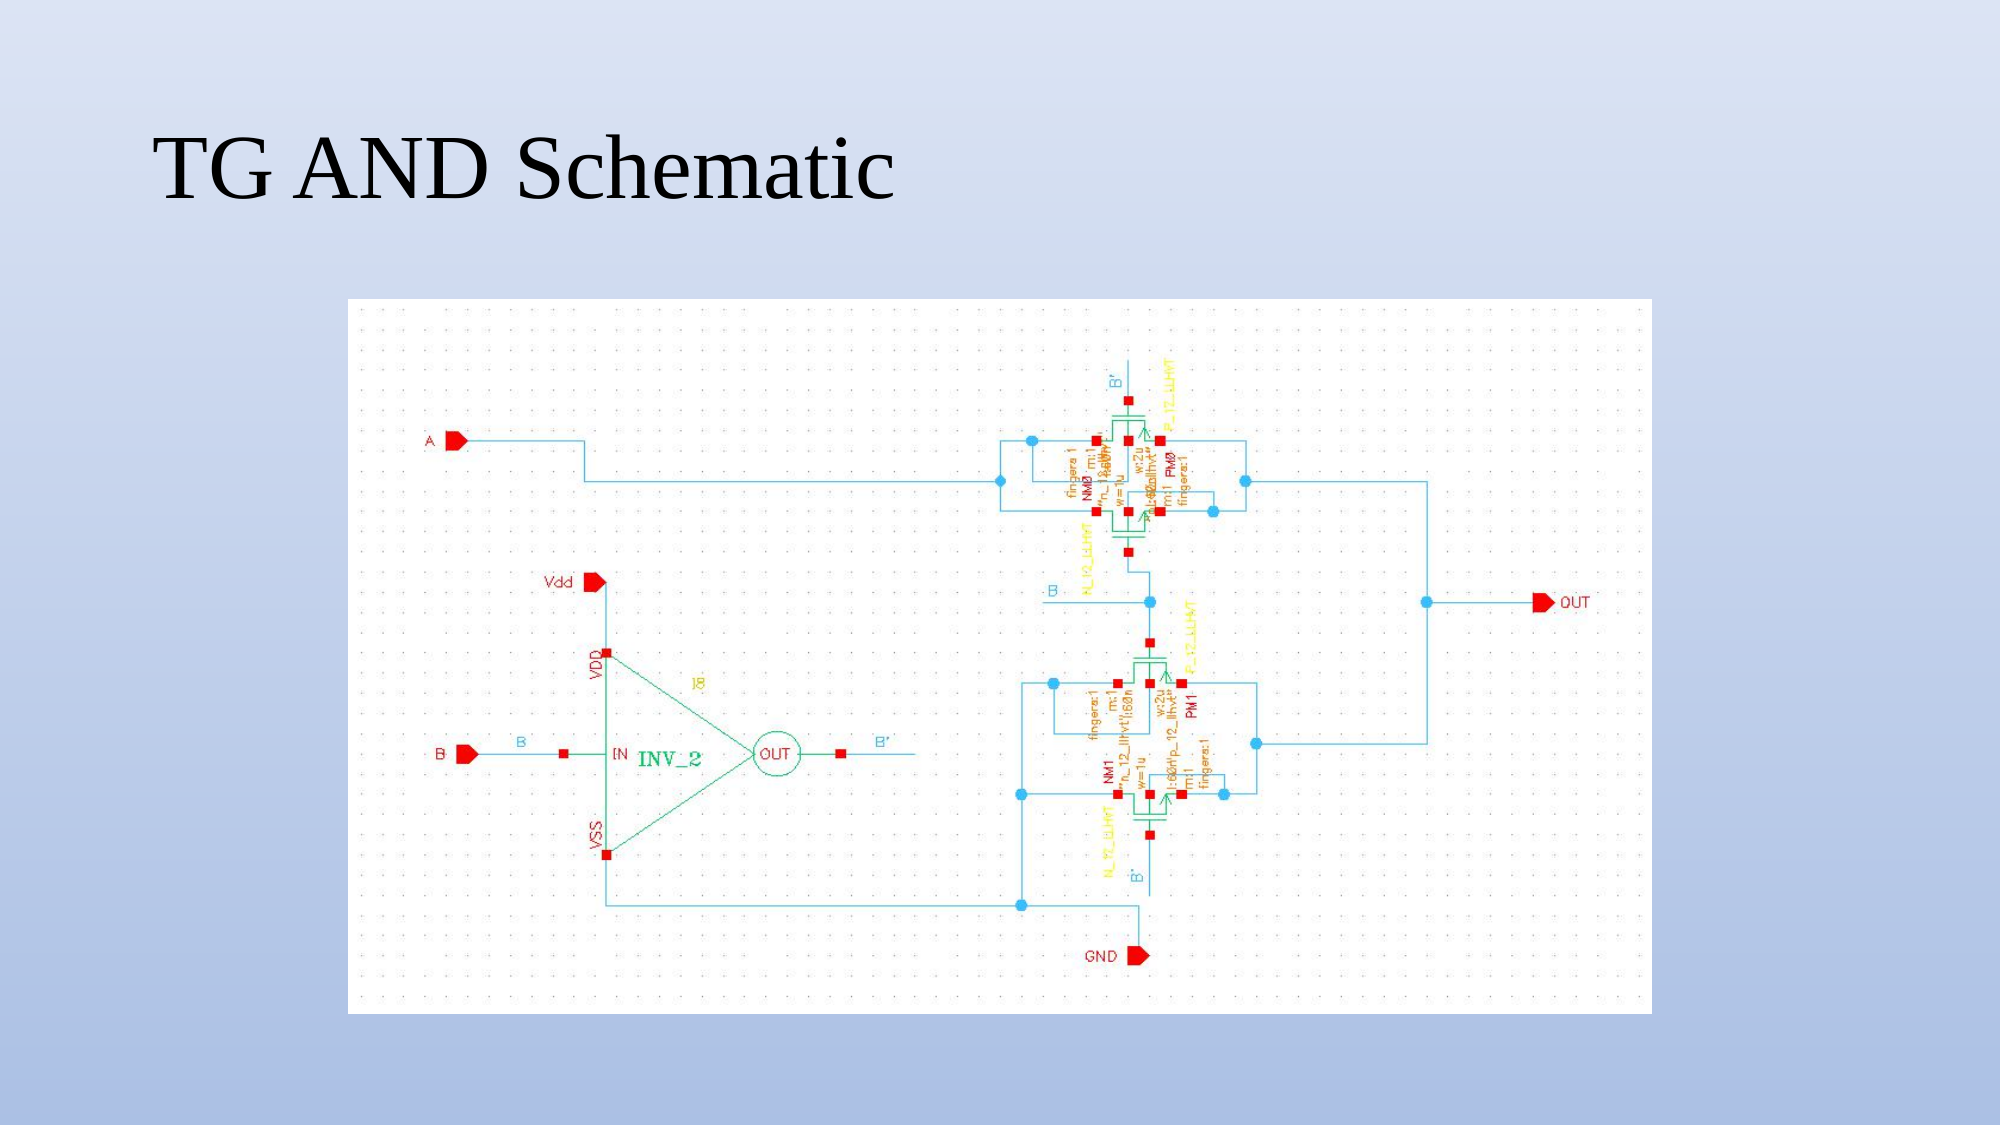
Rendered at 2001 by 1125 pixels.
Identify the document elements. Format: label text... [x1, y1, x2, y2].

title TG AND Schematic [137, 59, 1863, 278]
picture [348, 299, 1652, 1014]
